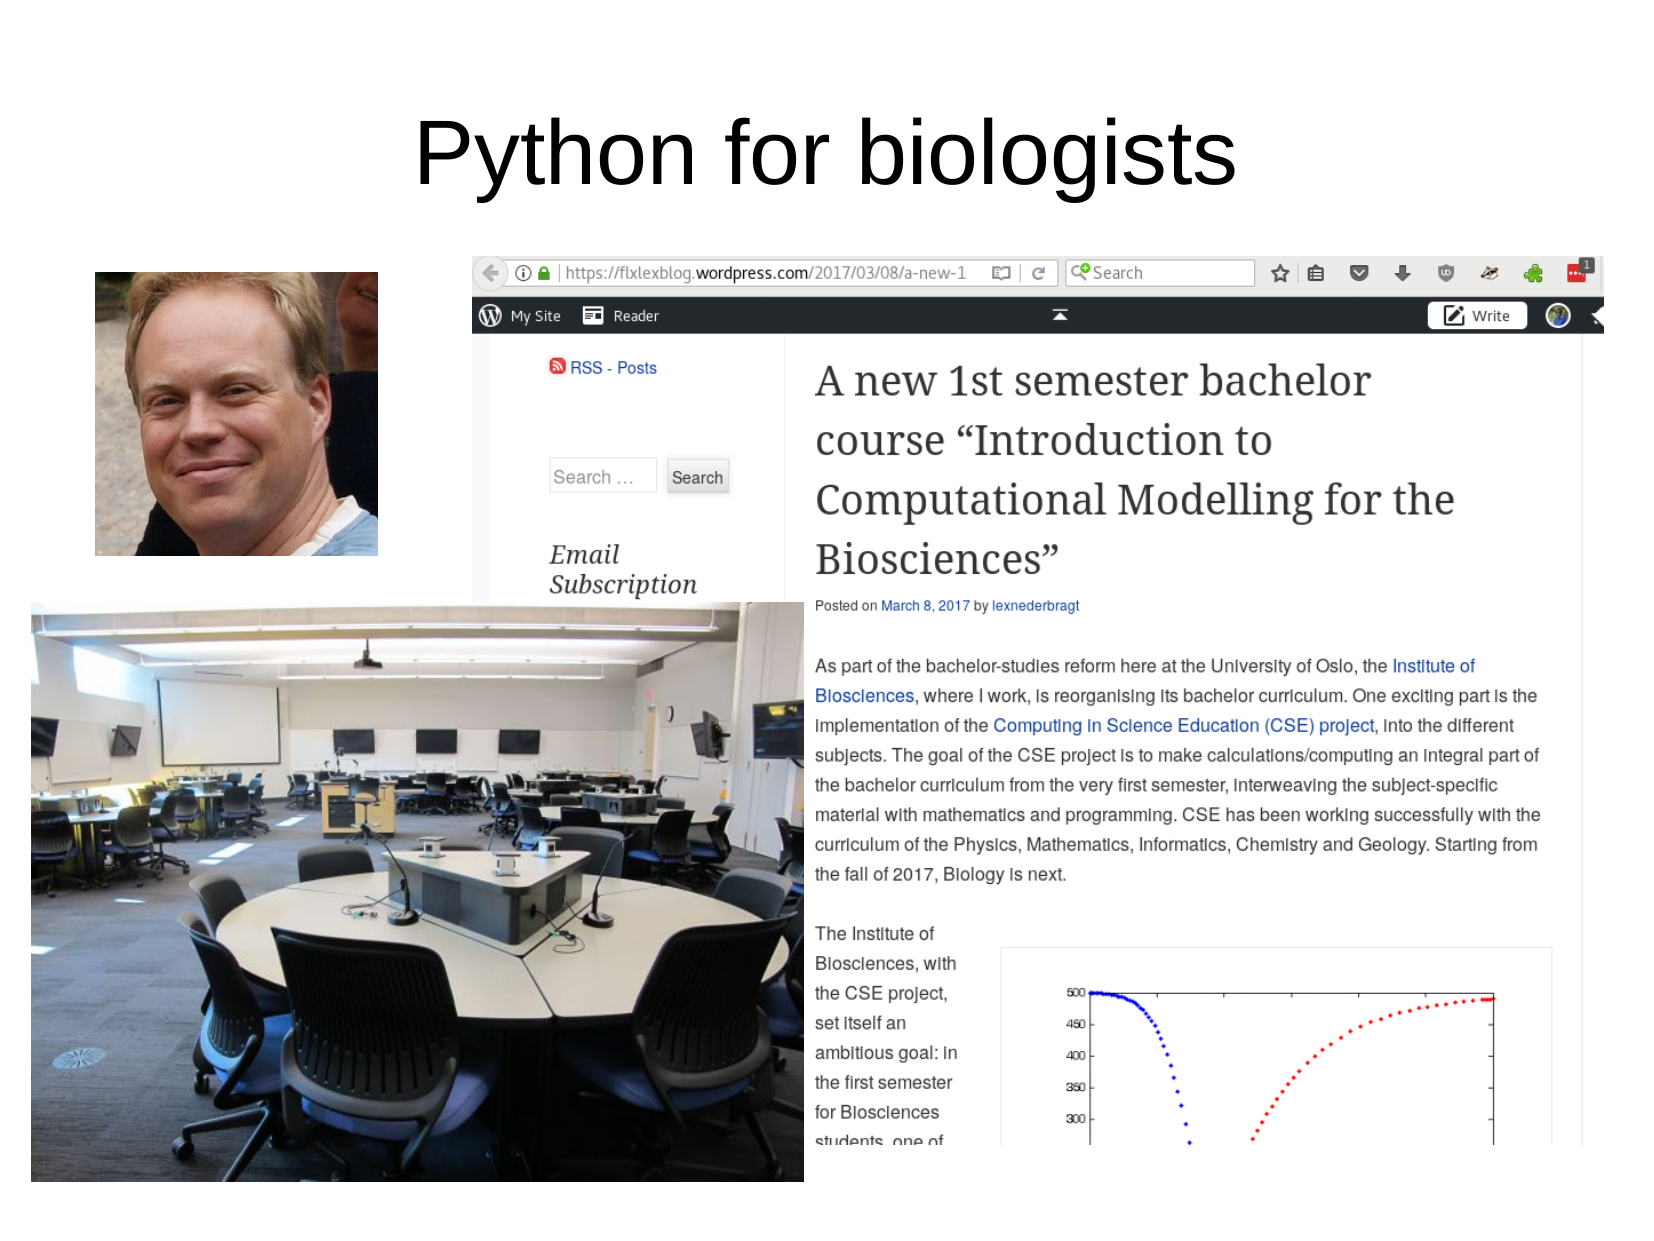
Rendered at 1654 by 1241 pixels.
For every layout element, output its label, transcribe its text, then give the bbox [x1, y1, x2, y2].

title Python for biologists [82, 49, 1571, 257]
picture [31, 256, 1604, 1182]
picture [95, 272, 378, 556]
